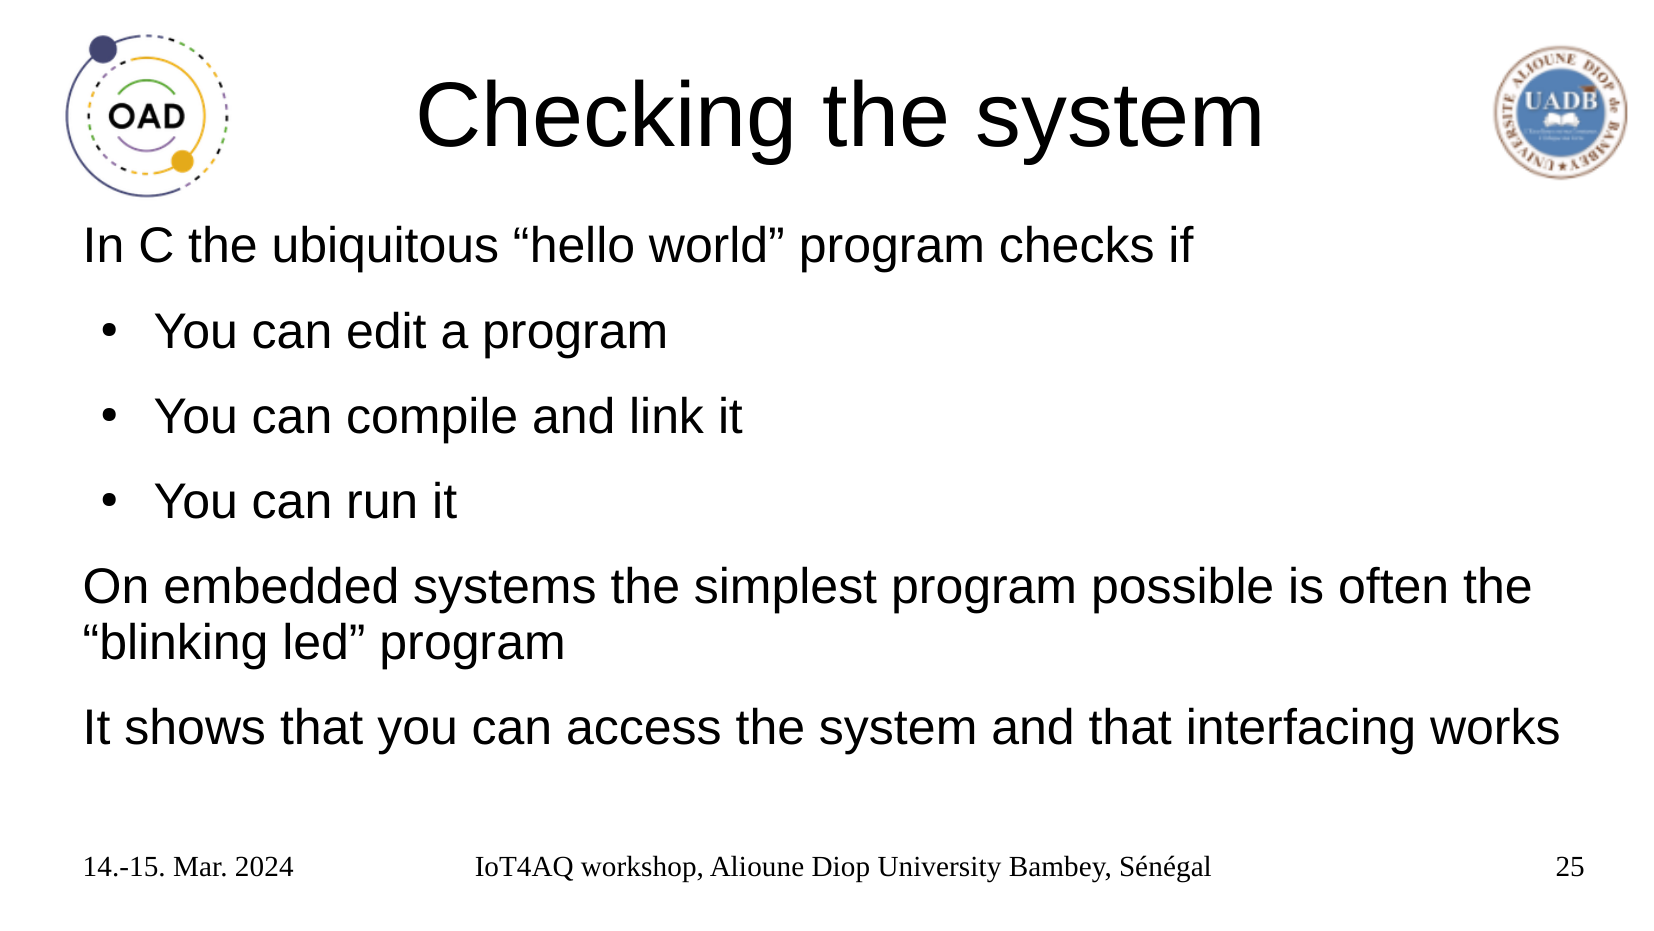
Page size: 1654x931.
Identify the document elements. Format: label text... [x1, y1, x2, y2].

picture [1482, 37, 1641, 188]
picture [25, 20, 263, 218]
title Checking the system [257, 37, 1426, 193]
list In C the ubiquitous “hello world” program checks if You can edit a program You can compile and link it You can run it On embedded systems the simplest program possible is often the “blinking led” program It shows that you can access the system and that interfacing works [82, 217, 1571, 757]
